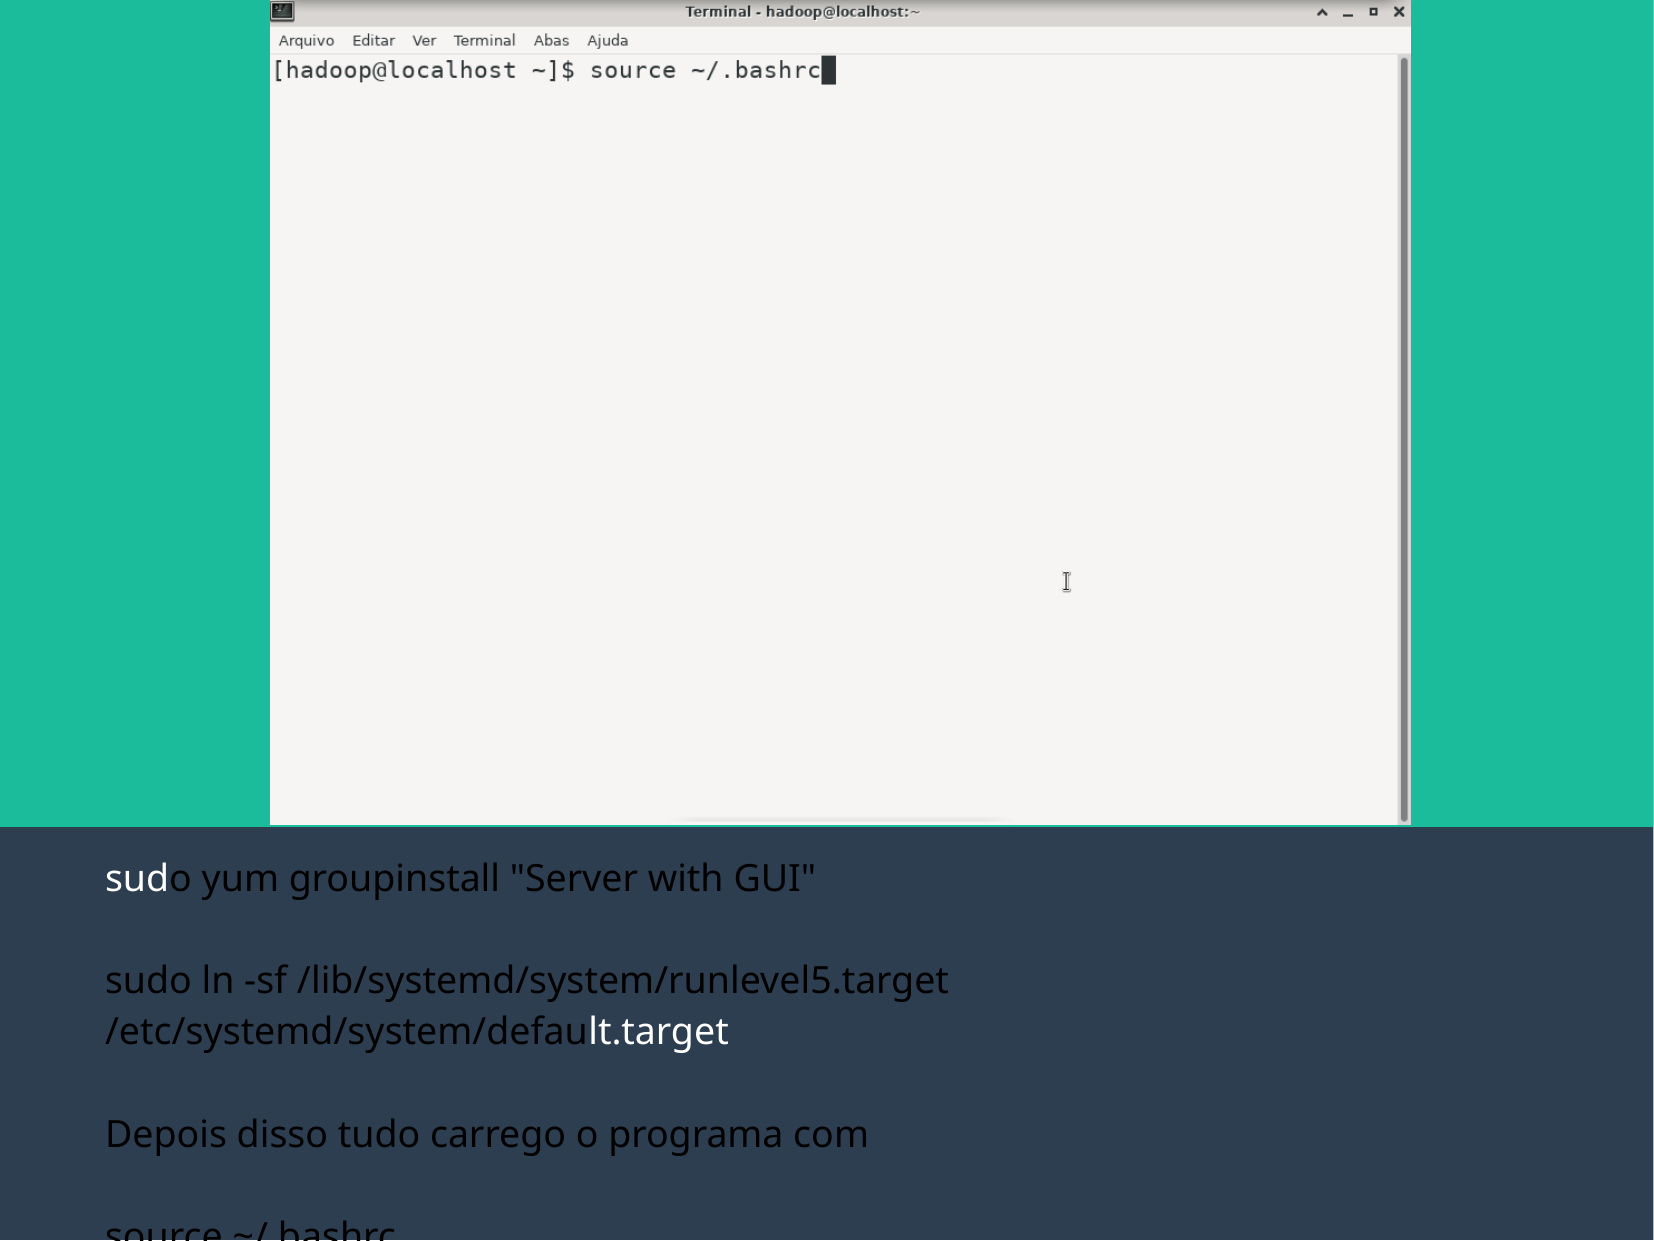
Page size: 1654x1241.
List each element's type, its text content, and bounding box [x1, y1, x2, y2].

picture [270, 0, 1411, 826]
text_box sudo yum groupinstall "Server with GUI" sudo ln -sf /lib/systemd/system/runlevel5.target /etc/systemd/system/default.target Depois disso tudo carrego o programa com source ~/.bashrc [105, 851, 1546, 1201]
